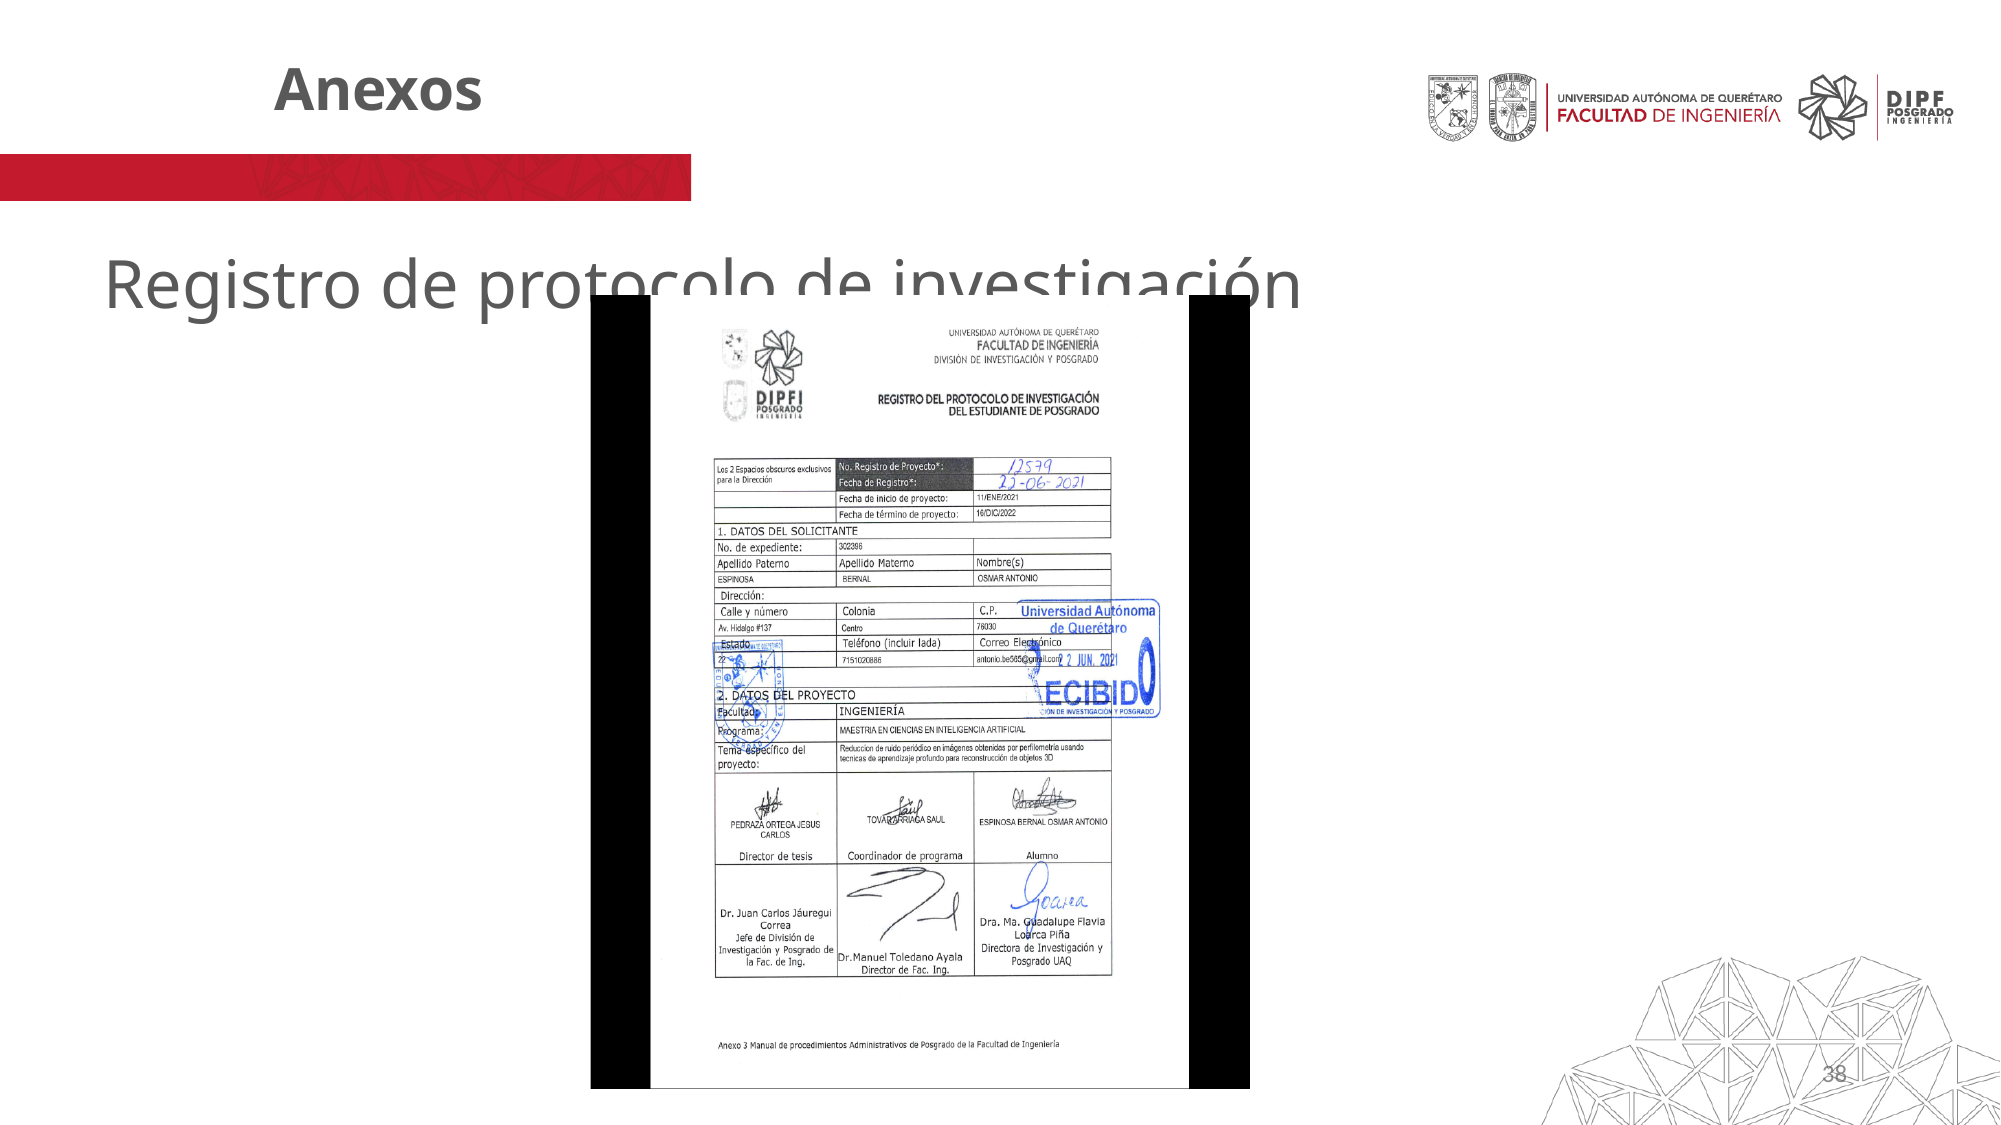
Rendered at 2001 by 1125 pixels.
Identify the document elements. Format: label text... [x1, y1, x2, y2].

picture [590, 295, 1250, 1089]
picture [1422, 66, 1959, 160]
picture [0, 154, 692, 201]
picture [1521, 945, 2000, 1125]
text_box Anexos [66, 14, 692, 154]
text_box Registro de protocolo de investigación [88, 236, 1979, 401]
